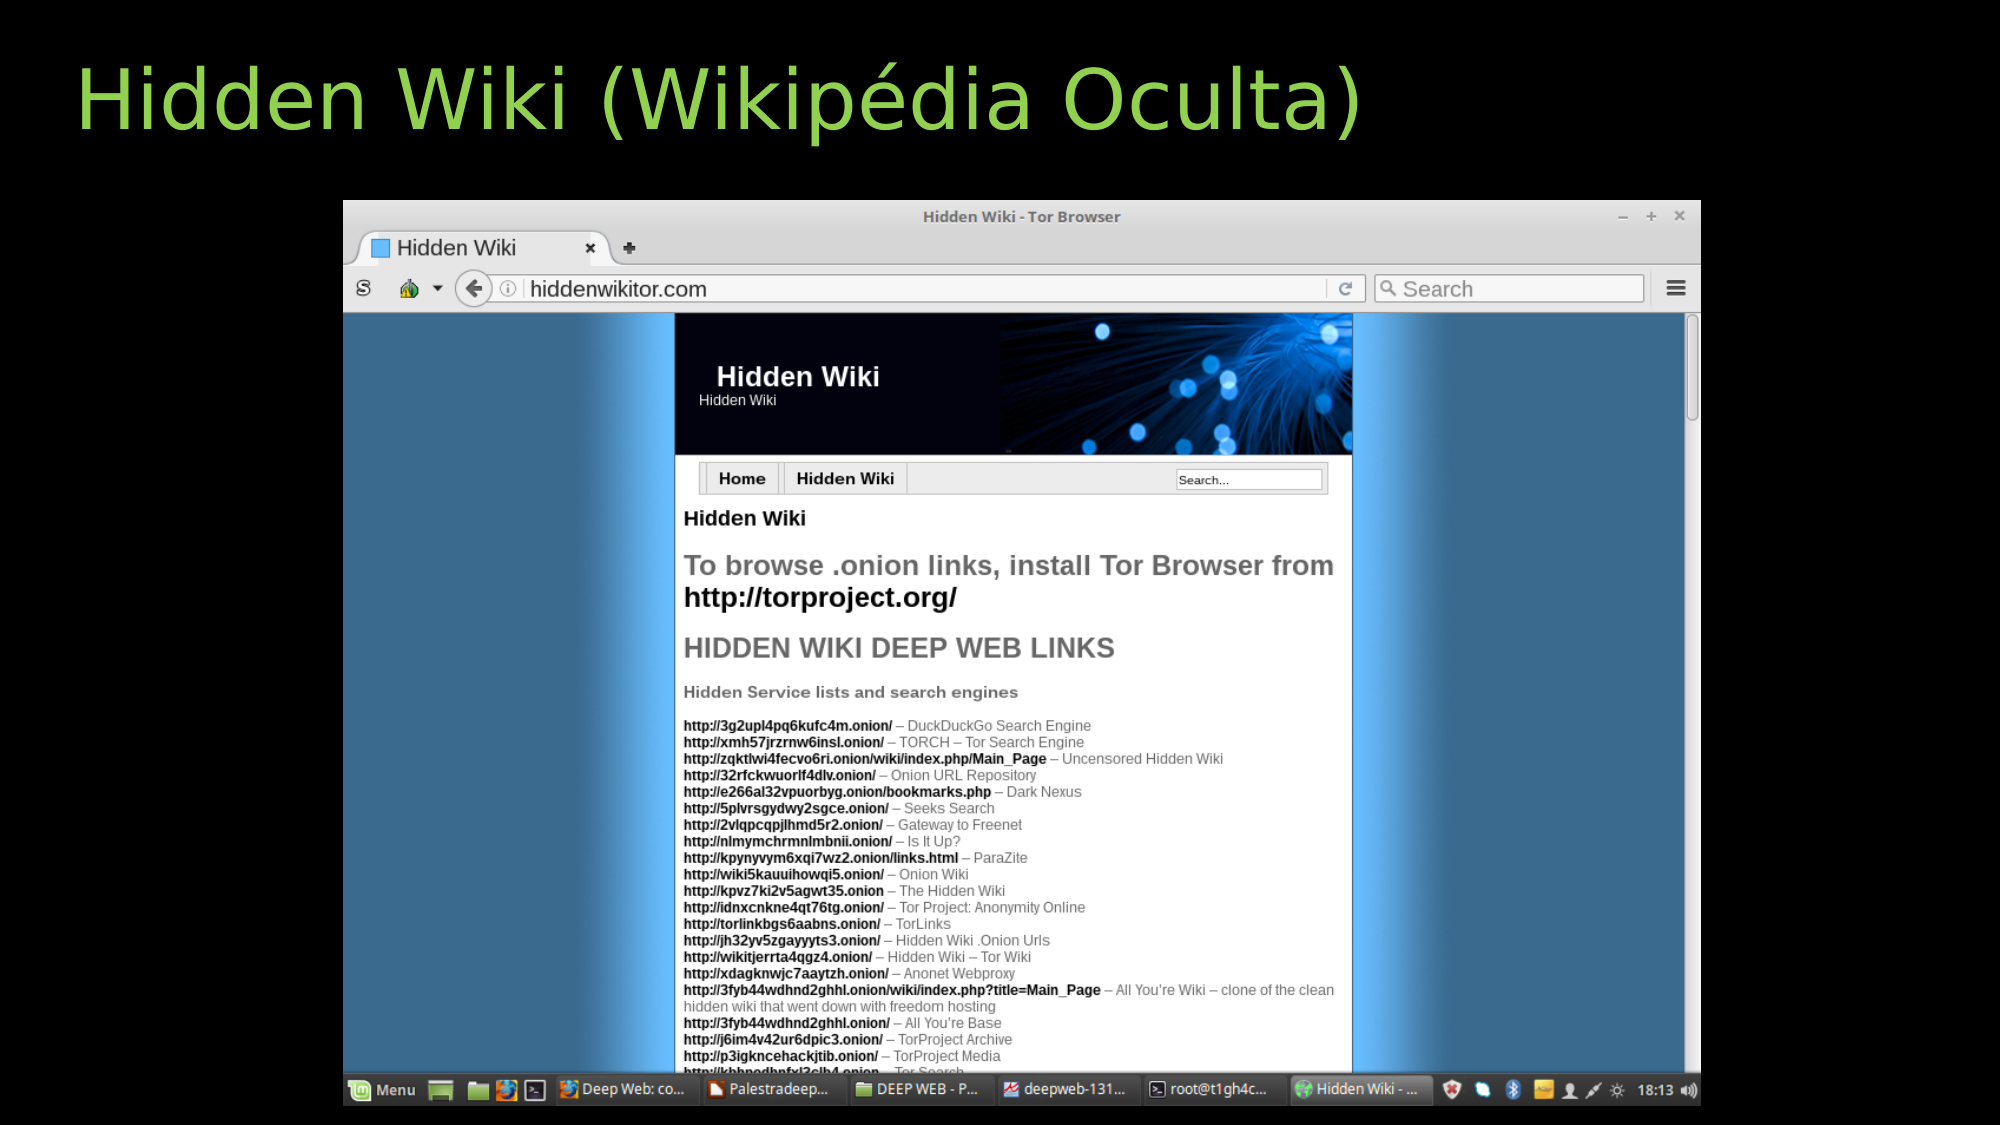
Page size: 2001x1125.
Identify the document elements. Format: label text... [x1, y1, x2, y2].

picture [343, 200, 1701, 1106]
title Hidden Wiki (Wikipédia Oculta) [59, 23, 1560, 154]
